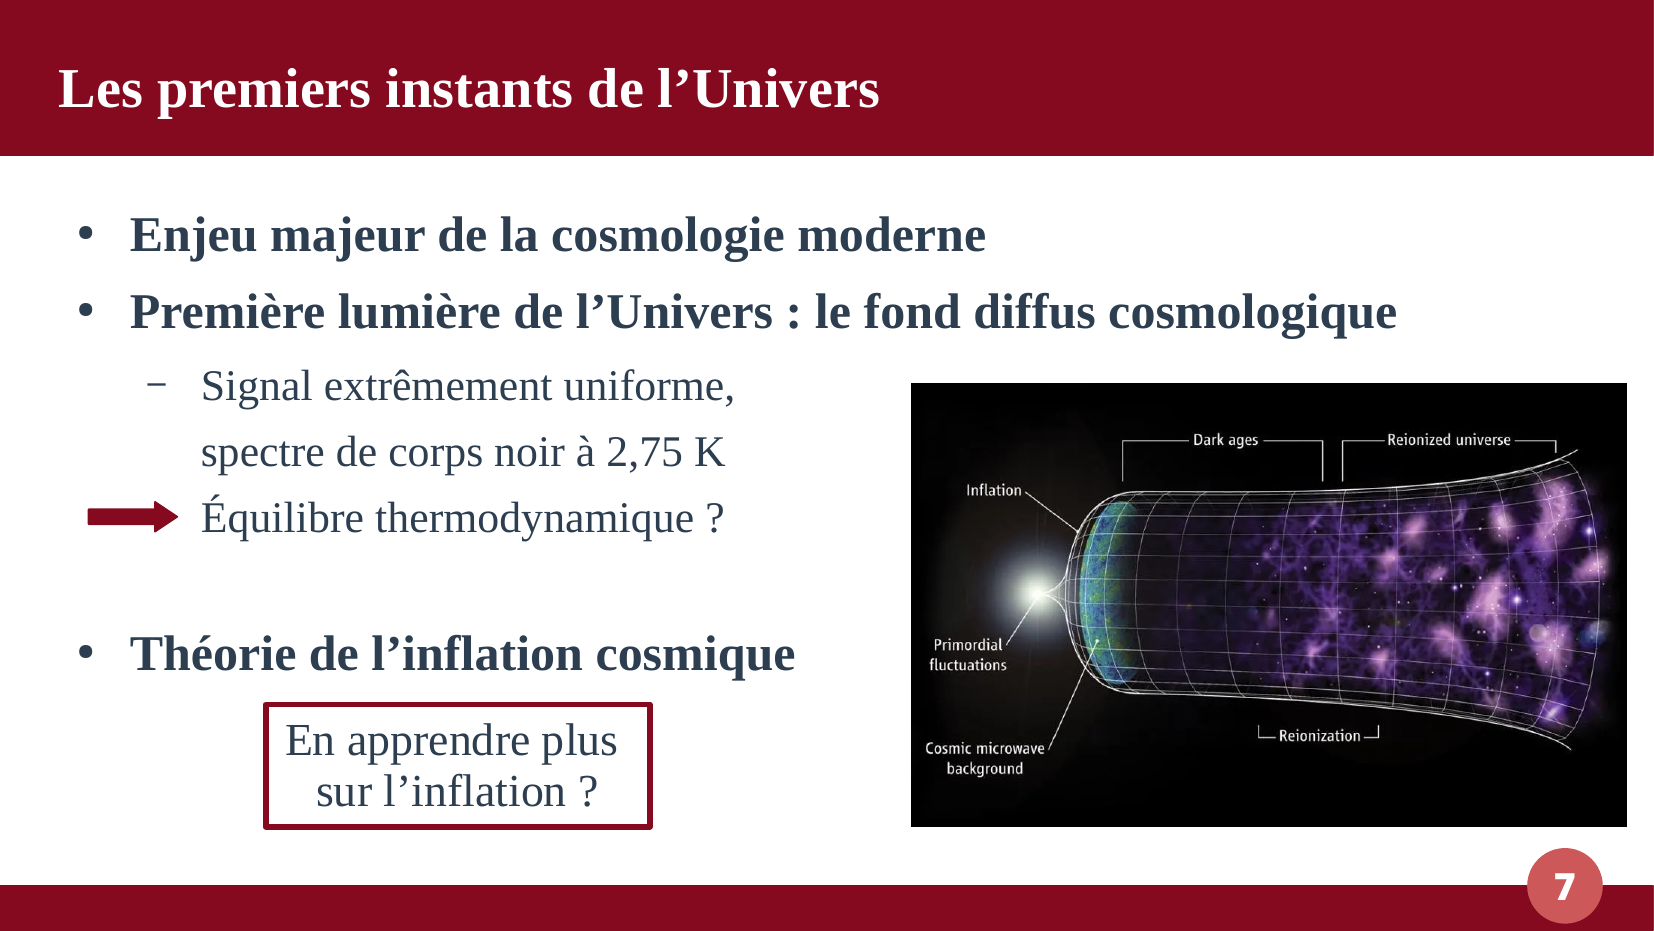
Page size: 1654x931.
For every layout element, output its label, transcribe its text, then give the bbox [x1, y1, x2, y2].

list Enjeu majeur de la cosmologie moderne Première lumière de l’Univers : le fond diffus cosmologique Signal extrêmement uniforme, spectre de corps noir à 2,75 K Équilibre thermodynamique ? Théorie de l’inflation cosmique [59, 206, 1595, 827]
title Les premiers instants de l’Univers [59, 29, 1595, 148]
picture [911, 383, 1627, 827]
text_box En apprendre plus sur l’inflation ? [265, 704, 650, 827]
text_box [88, 501, 178, 532]
